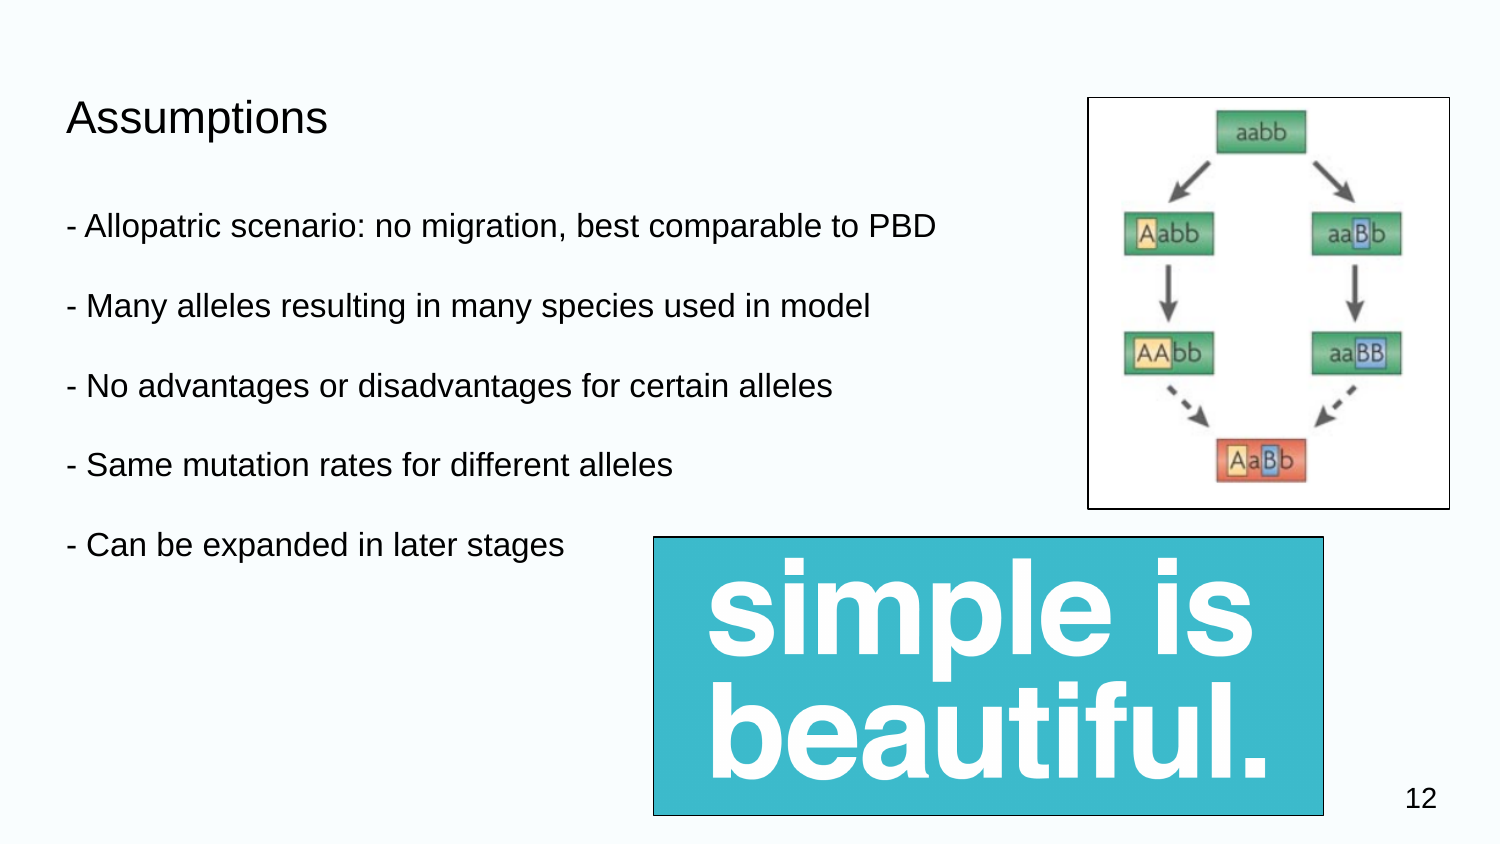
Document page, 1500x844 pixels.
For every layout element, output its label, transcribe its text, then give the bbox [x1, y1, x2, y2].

title Assumptions [51, 72, 1449, 167]
list - Allopatric scenario: no migration, best comparable to PBD - Many alleles resulting in many species used in model - No advantages or disadvantages for certain alleles - Same mutation rates for different alleles - Can be expanded in later stages [51, 189, 1449, 750]
picture [654, 537, 1323, 815]
picture [1088, 98, 1449, 509]
slide_number <getal> [1389, 764, 1480, 830]
